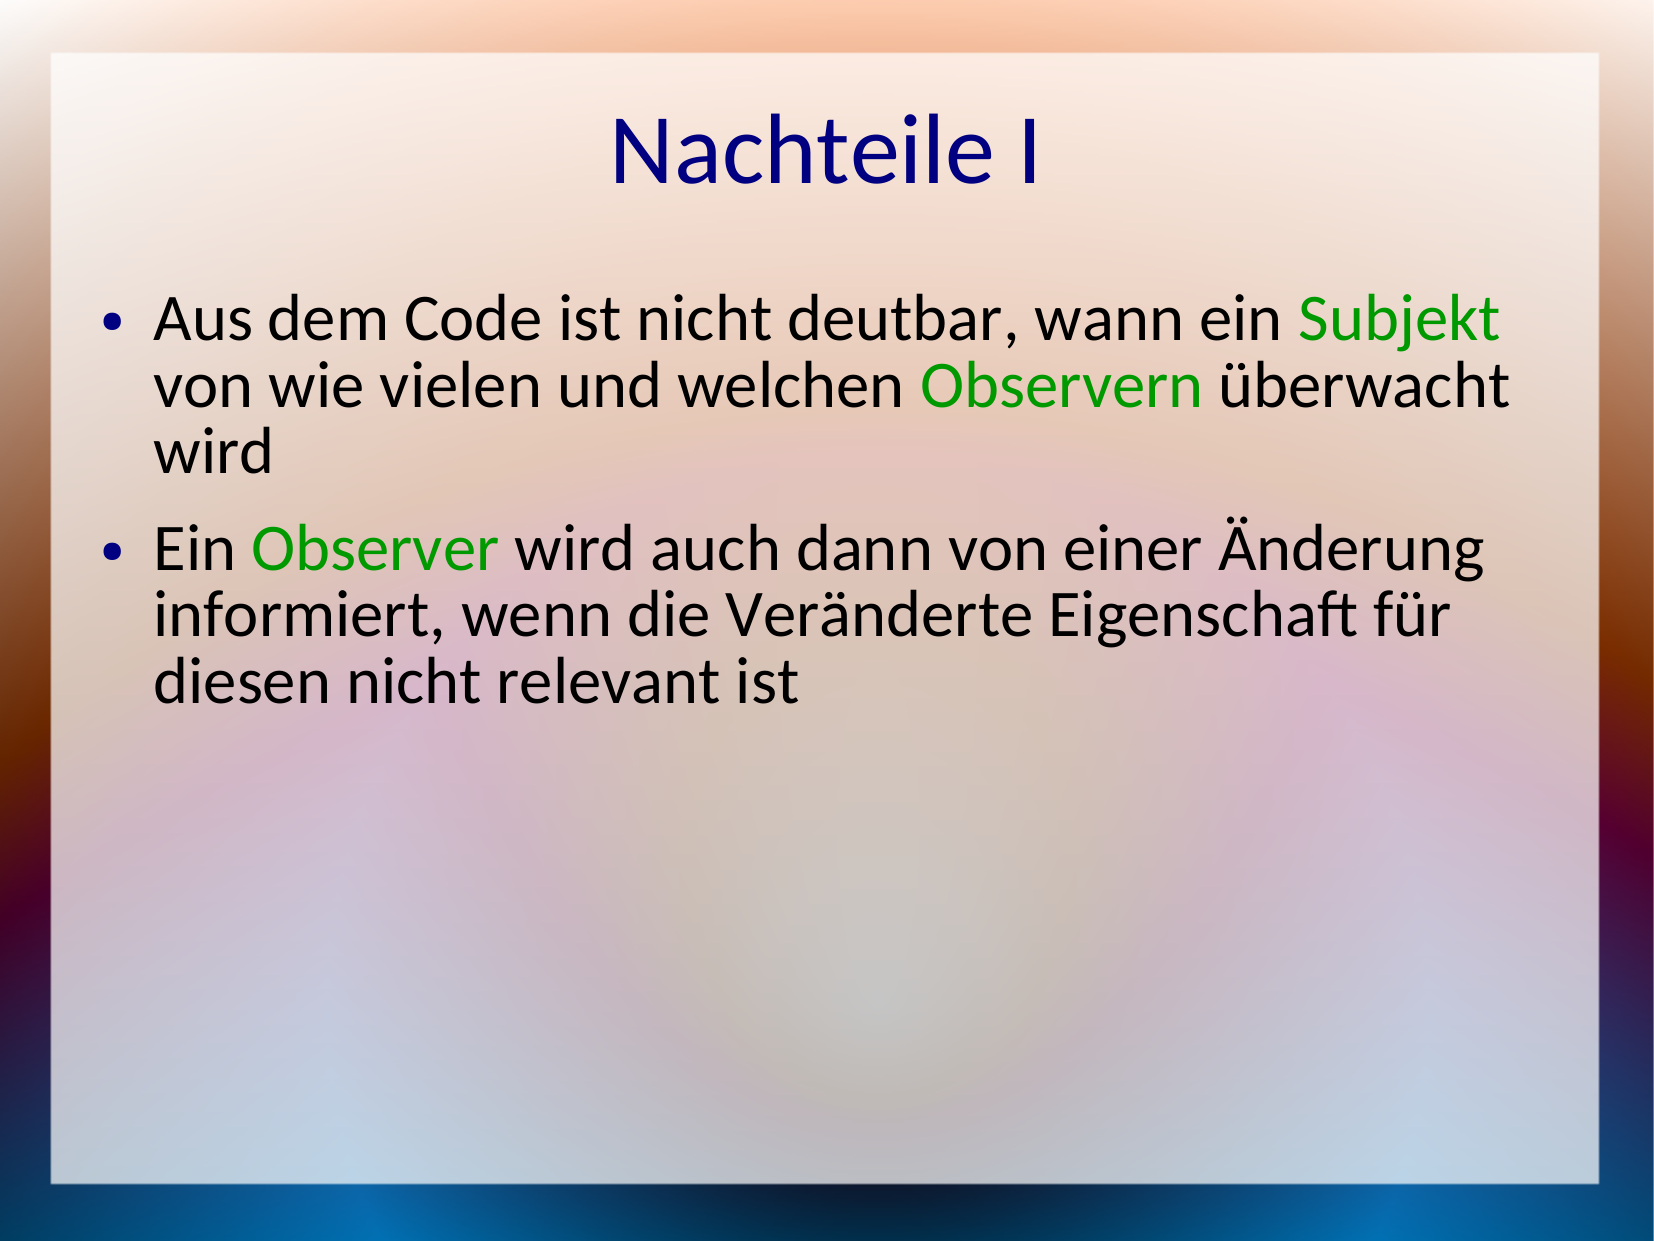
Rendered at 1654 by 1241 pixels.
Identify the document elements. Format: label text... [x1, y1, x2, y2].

picture [0, 0, 1654, 1241]
title Nachteile I [82, 55, 1571, 263]
list Aus dem Code ist nicht deutbar, wann ein Subjekt von wie vielen und welchen Observern überwacht wird Ein Observer wird auch dann von einer Änderung informiert, wenn die Veränderte Eigenschaft für diesen nicht relevant ist [82, 290, 1571, 1034]
